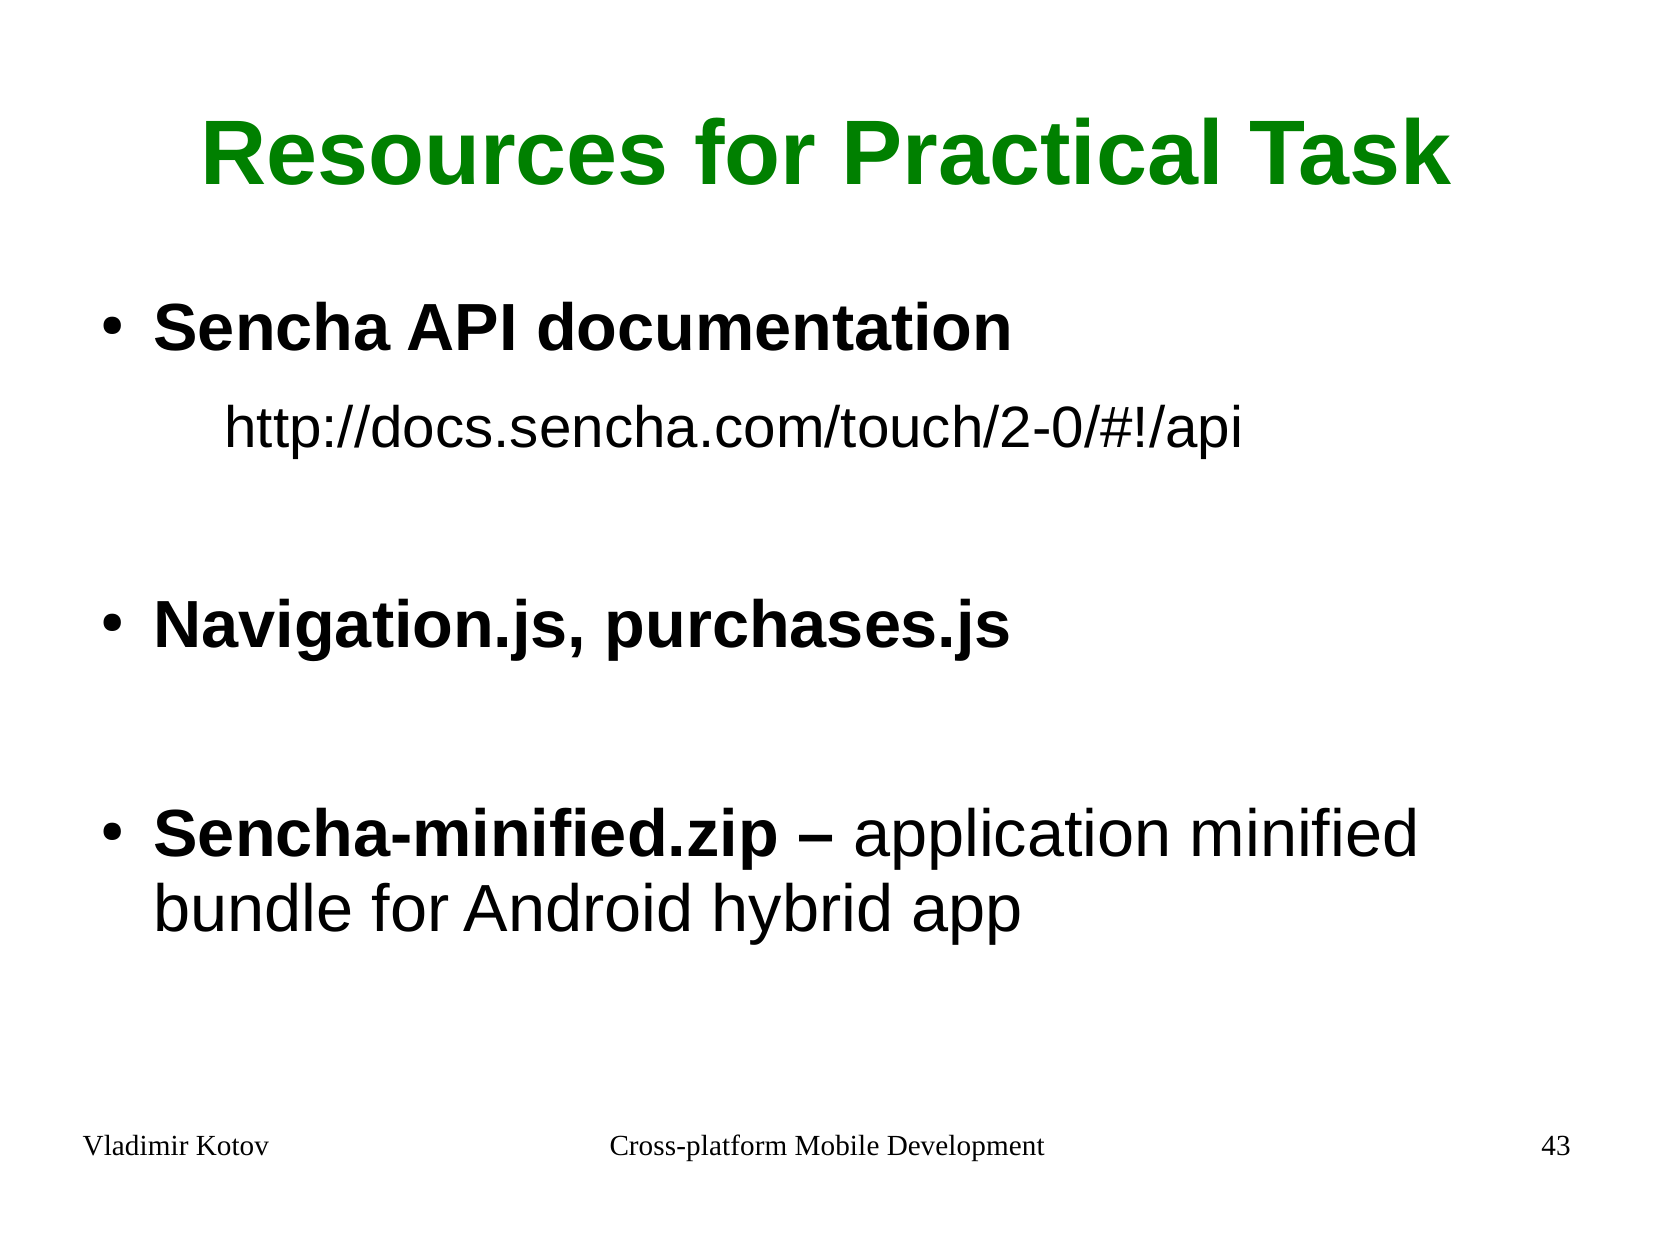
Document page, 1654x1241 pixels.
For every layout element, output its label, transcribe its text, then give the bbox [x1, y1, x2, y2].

title Resources for Practical Task [82, 56, 1571, 250]
list Sencha API documentation http://docs.sencha.com/touch/2-0/#!/api Navigation.js, purchases.js Sencha-minified.zip – application minified bundle for Android hybrid app [82, 290, 1571, 1109]
